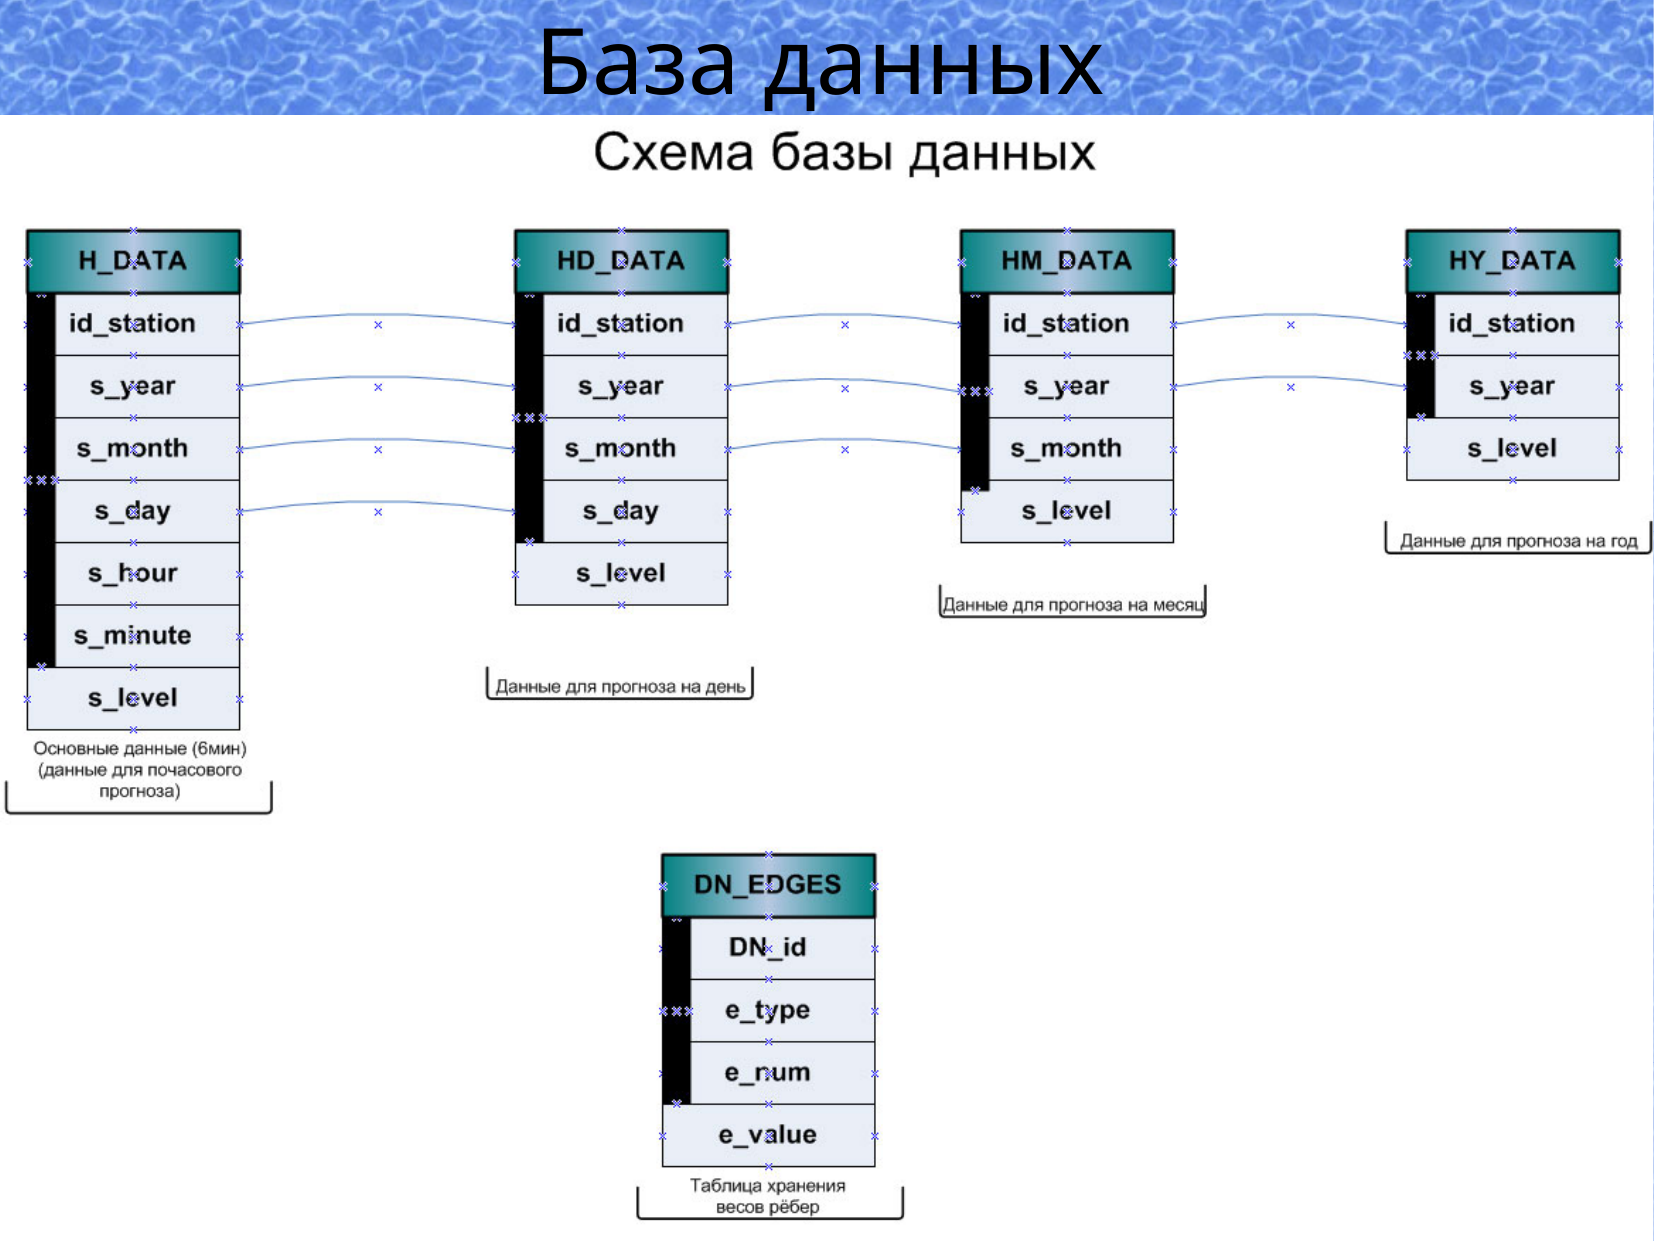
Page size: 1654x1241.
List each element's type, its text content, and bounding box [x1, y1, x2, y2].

picture [0, 0, 1654, 1241]
title База данных [76, 0, 1565, 115]
